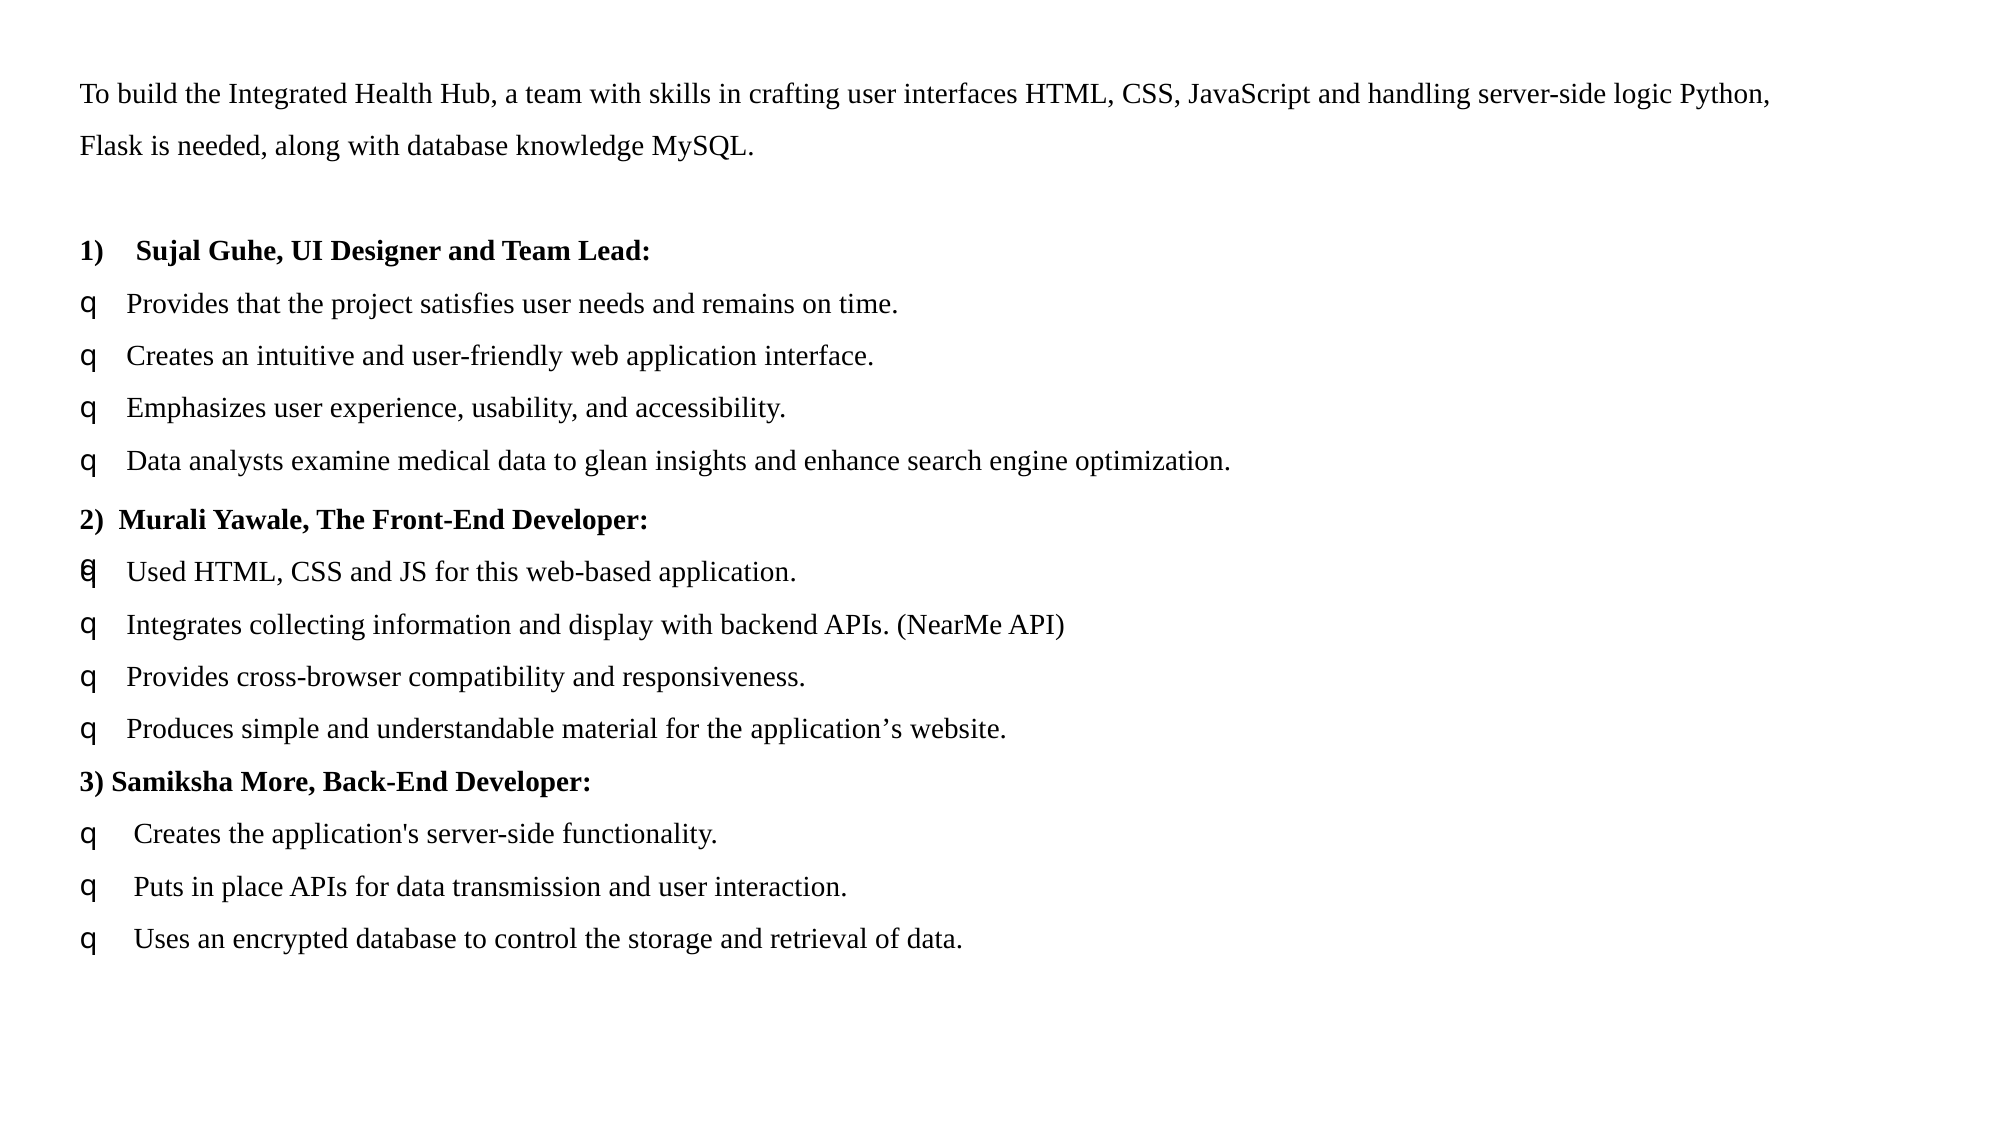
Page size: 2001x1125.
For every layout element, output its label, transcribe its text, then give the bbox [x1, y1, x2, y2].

text_box 2) Murali Yawale, The Front-End Developer: Used HTML, CSS and JS for this web-based application. Integrates collecting information and display with backend APIs. (NearMe API) Provides cross-browser compatibility and responsiveness. Produces simple and understandable material for the application’s website. 3) Samiksha More, Back-End Developer: Creates the application's server-side functionality. Puts in place APIs for data transmission and user interaction. Uses an encrypted database to control the storage and retrieval of data. [64, 422, 1881, 1125]
text_box To build the Integrated Health Hub, a team with skills in crafting user interfaces HTML, CSS, JavaScript and handling server-side logic Python, Flask is needed, along with database knowledge MySQL. Sujal Guhe, UI Designer and Team Lead: Provides that the project satisfies user needs and remains on time. Creates an intuitive and user-friendly web application interface. Emphasizes user experience, usability, and accessibility. Data analysts examine medical data to glean insights and enhance search engine optimization. [64, 0, 1850, 422]
